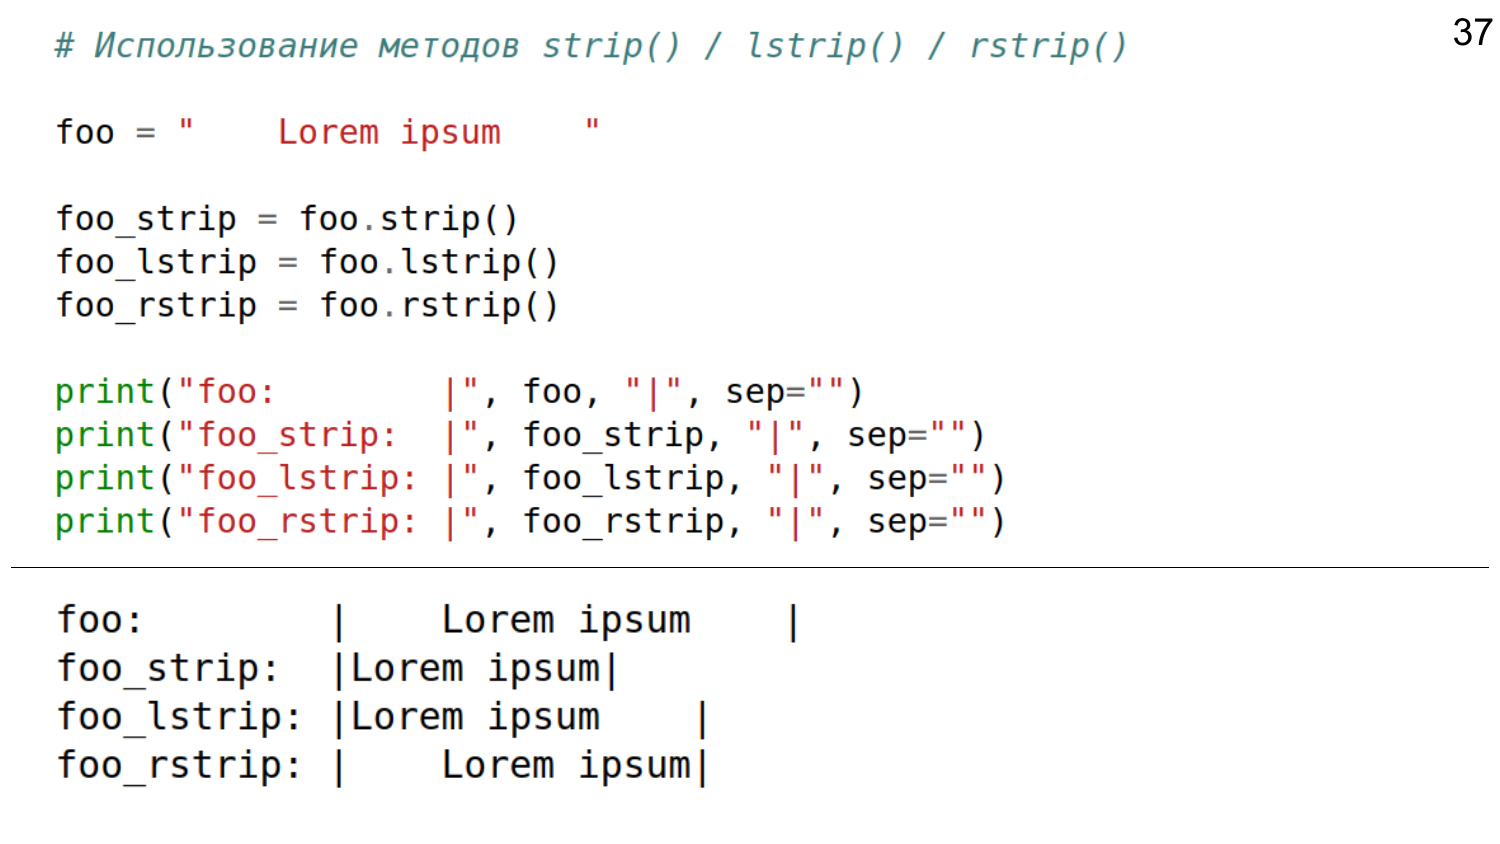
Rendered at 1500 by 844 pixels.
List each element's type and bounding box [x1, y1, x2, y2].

picture [47, 590, 815, 805]
picture [47, 18, 1135, 553]
